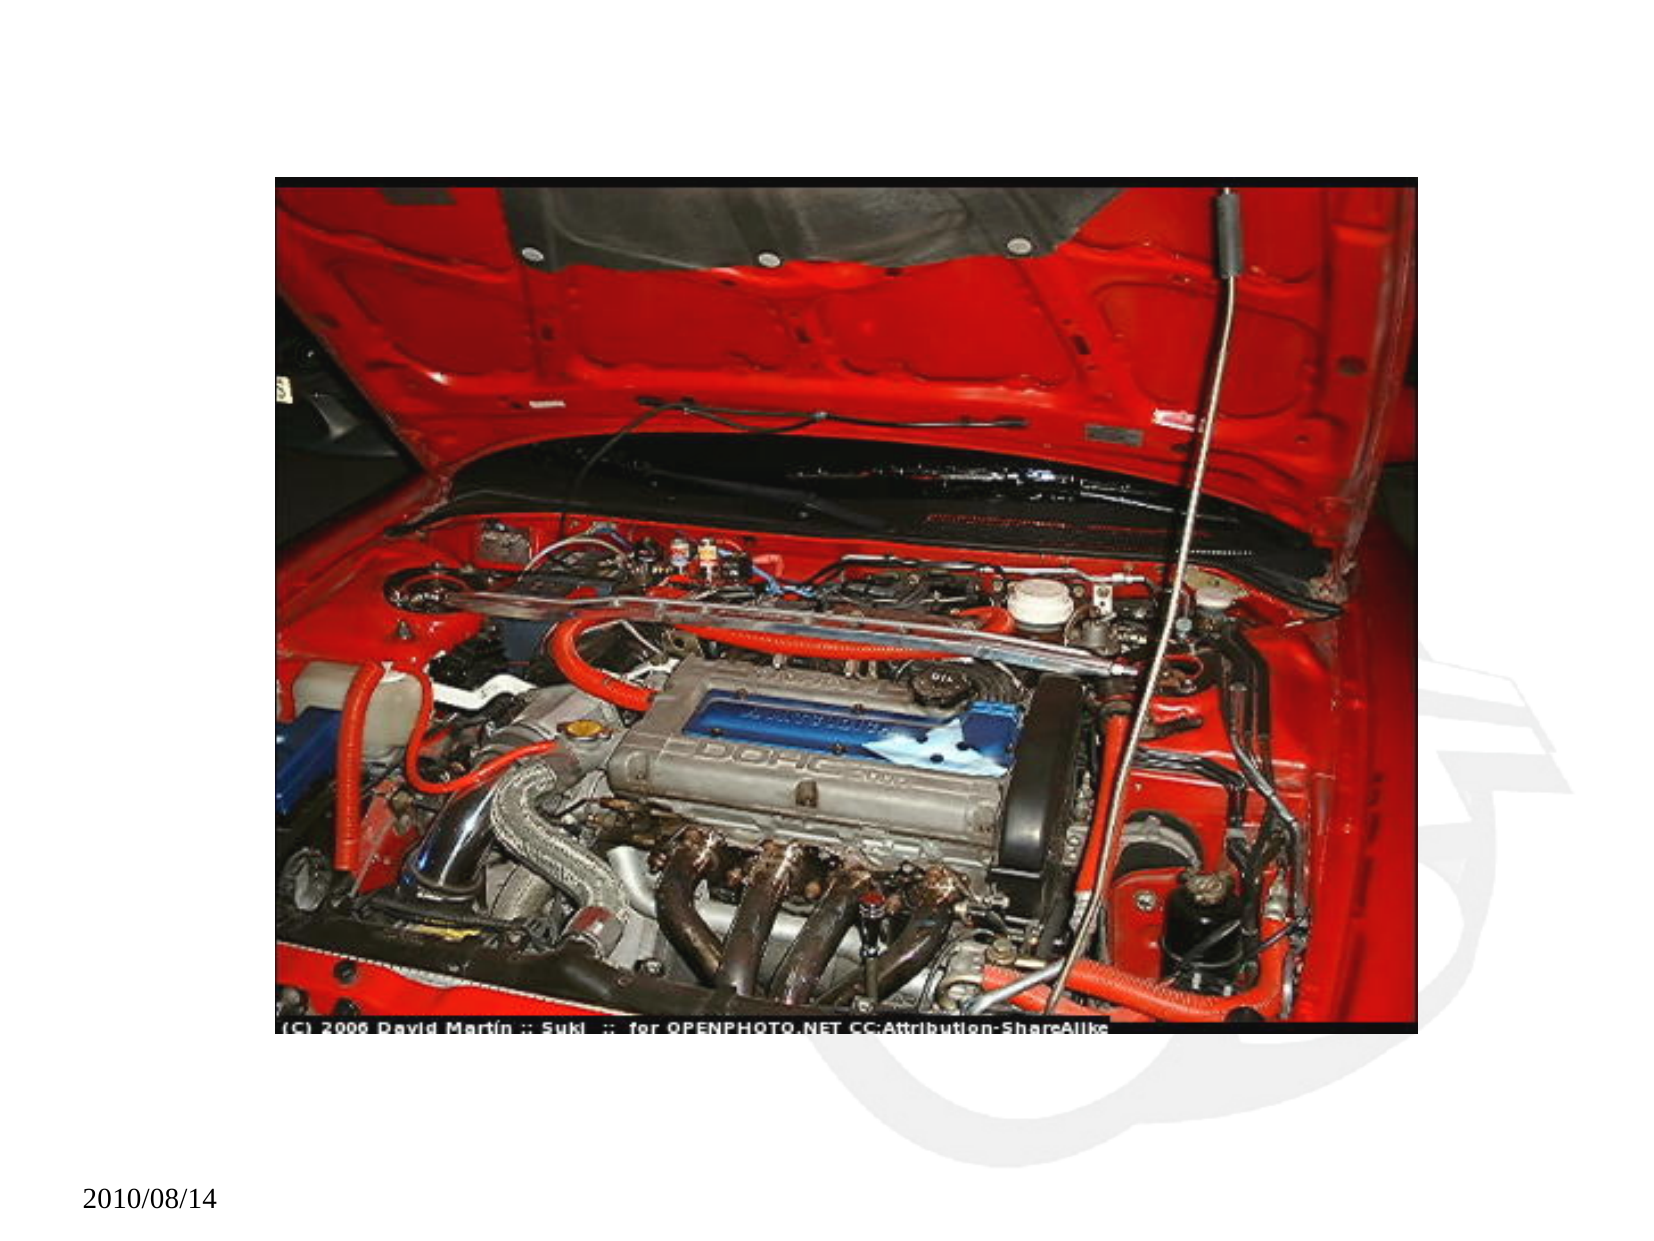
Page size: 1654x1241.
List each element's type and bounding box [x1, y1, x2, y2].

picture [275, 177, 1577, 1170]
